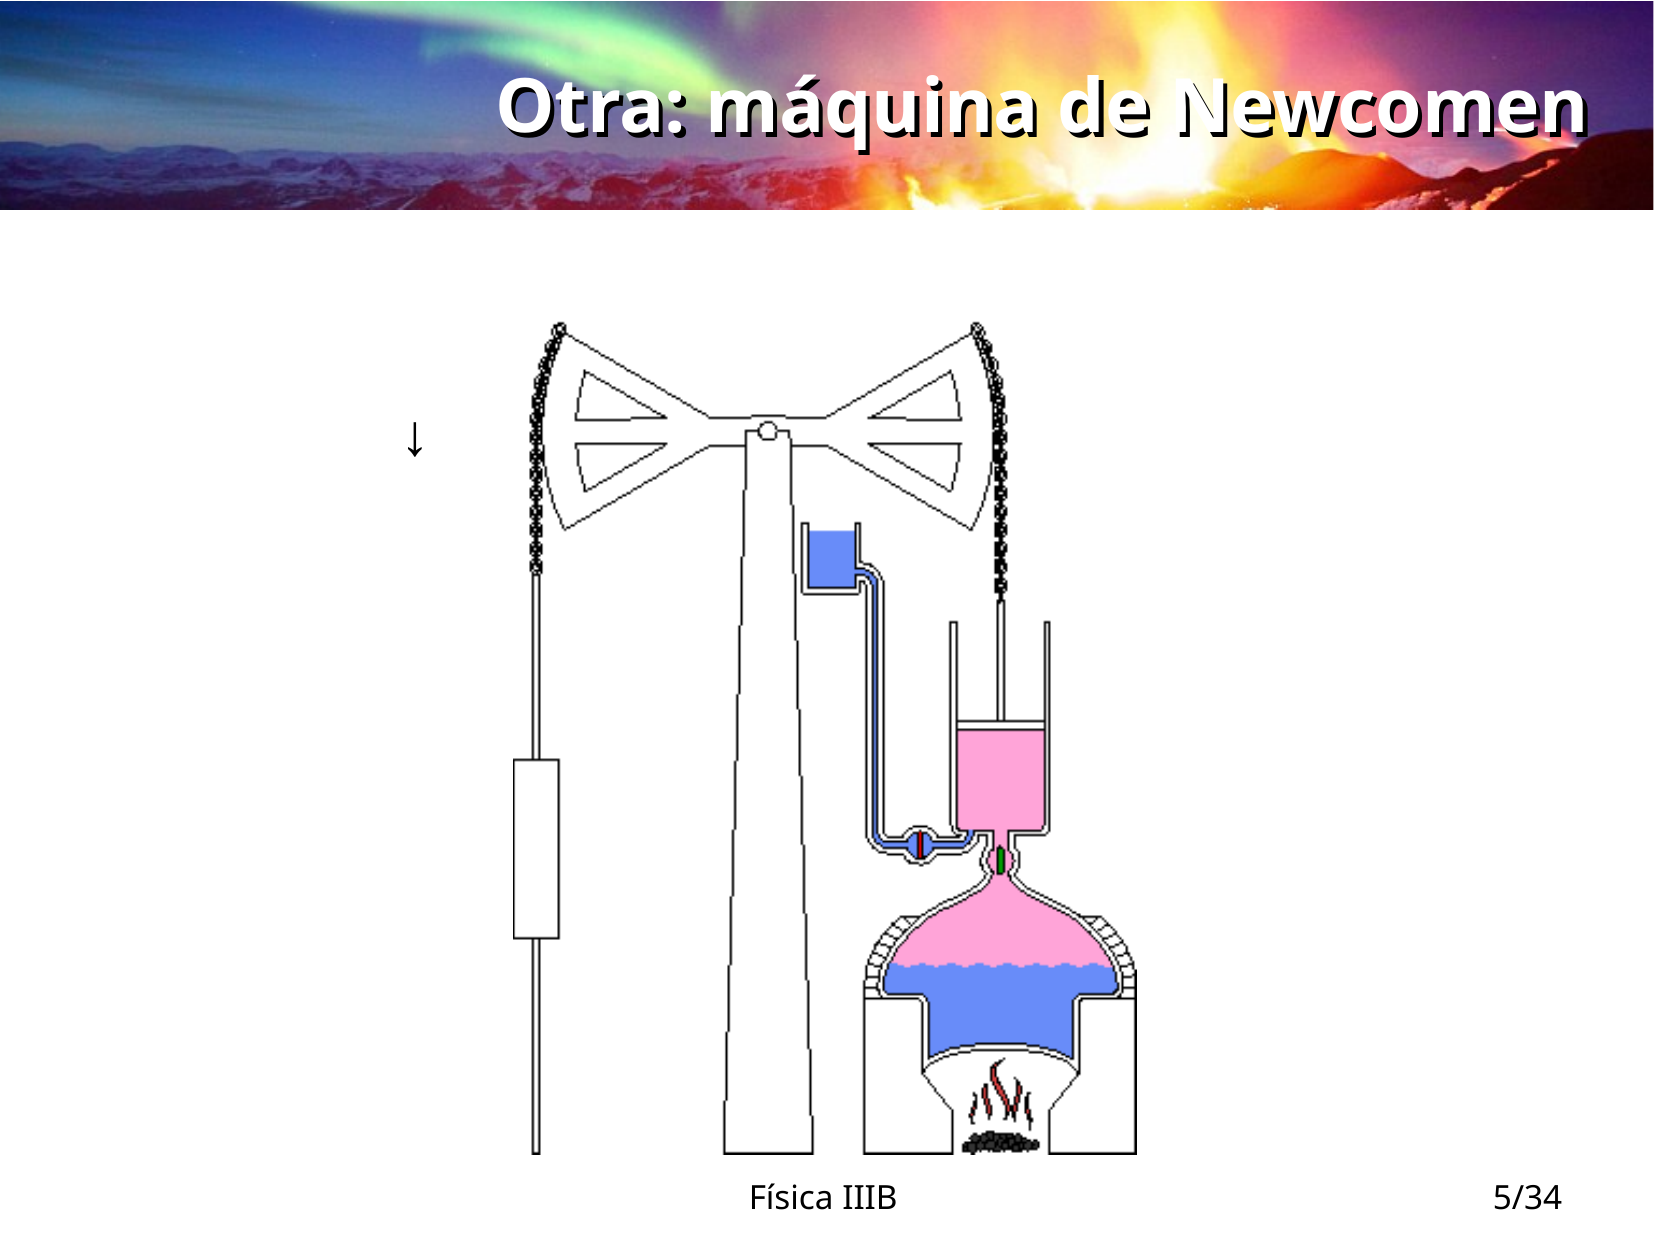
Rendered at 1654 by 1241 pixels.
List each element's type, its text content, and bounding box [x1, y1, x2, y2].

picture [513, 254, 1137, 1156]
text_box ↓ [385, 389, 445, 475]
picture [0, 1, 1654, 210]
title Otra: máquina de Newcomen [45, 15, 1606, 191]
